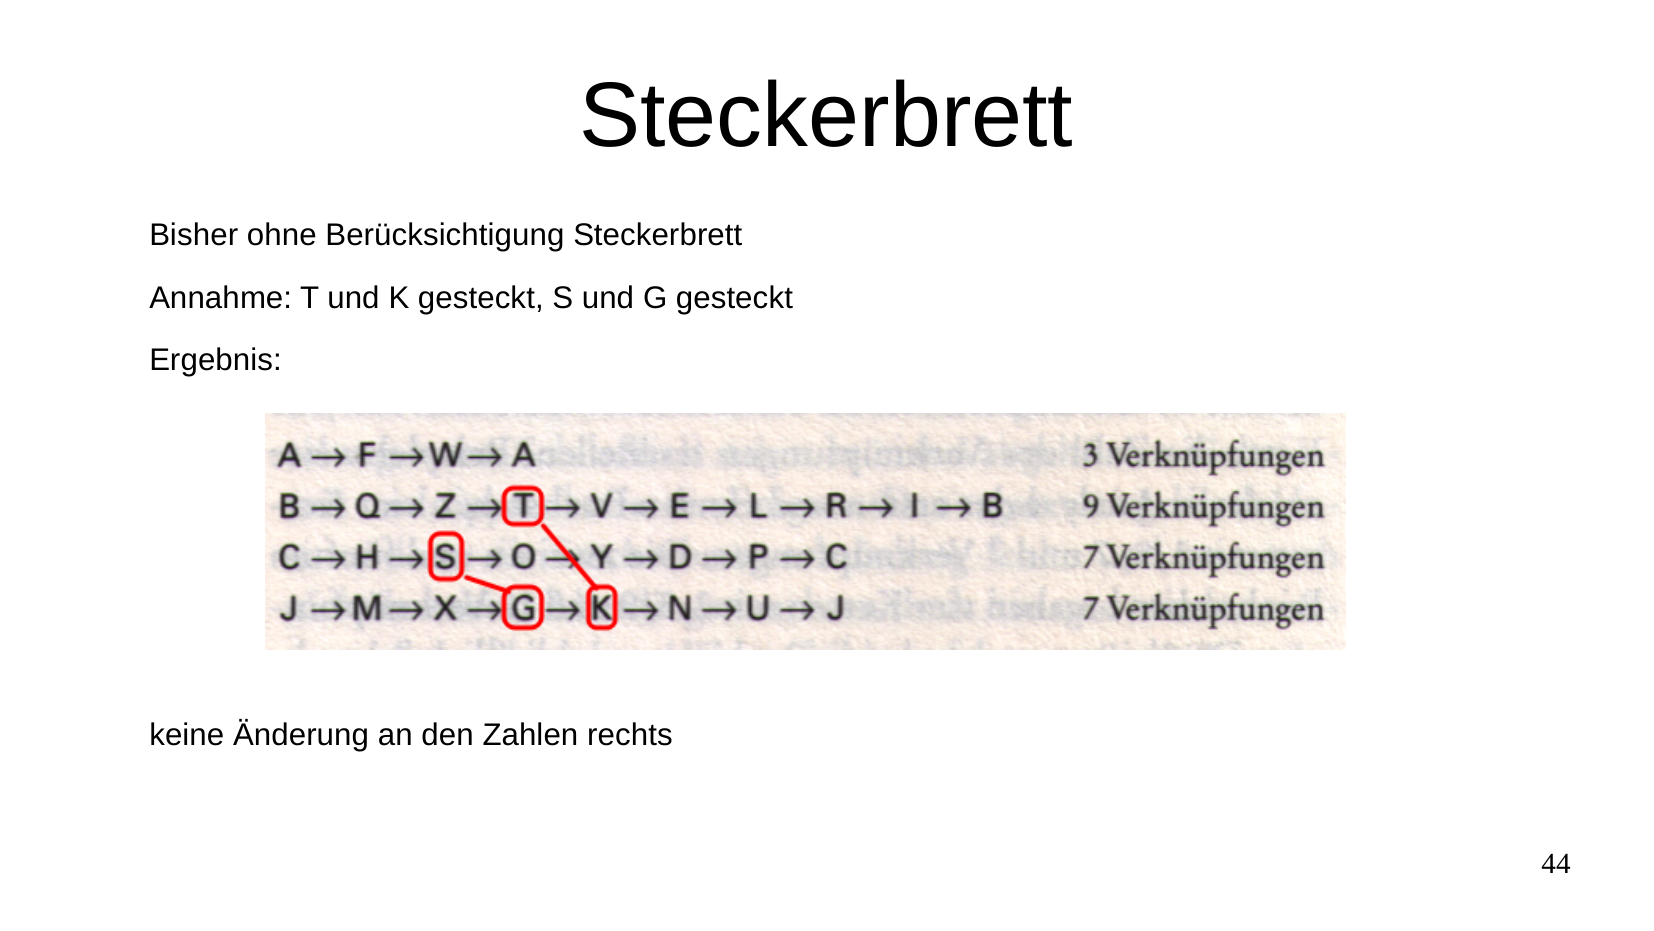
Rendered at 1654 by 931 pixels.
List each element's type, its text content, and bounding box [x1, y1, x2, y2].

picture [265, 413, 1346, 650]
list Bisher ohne Berücksichtigung Steckerbrett Annahme: T und K gesteckt, S und G gesteckt Ergebnis: keine Änderung an den Zahlen rechts [82, 217, 1571, 758]
title Steckerbrett [82, 37, 1571, 193]
